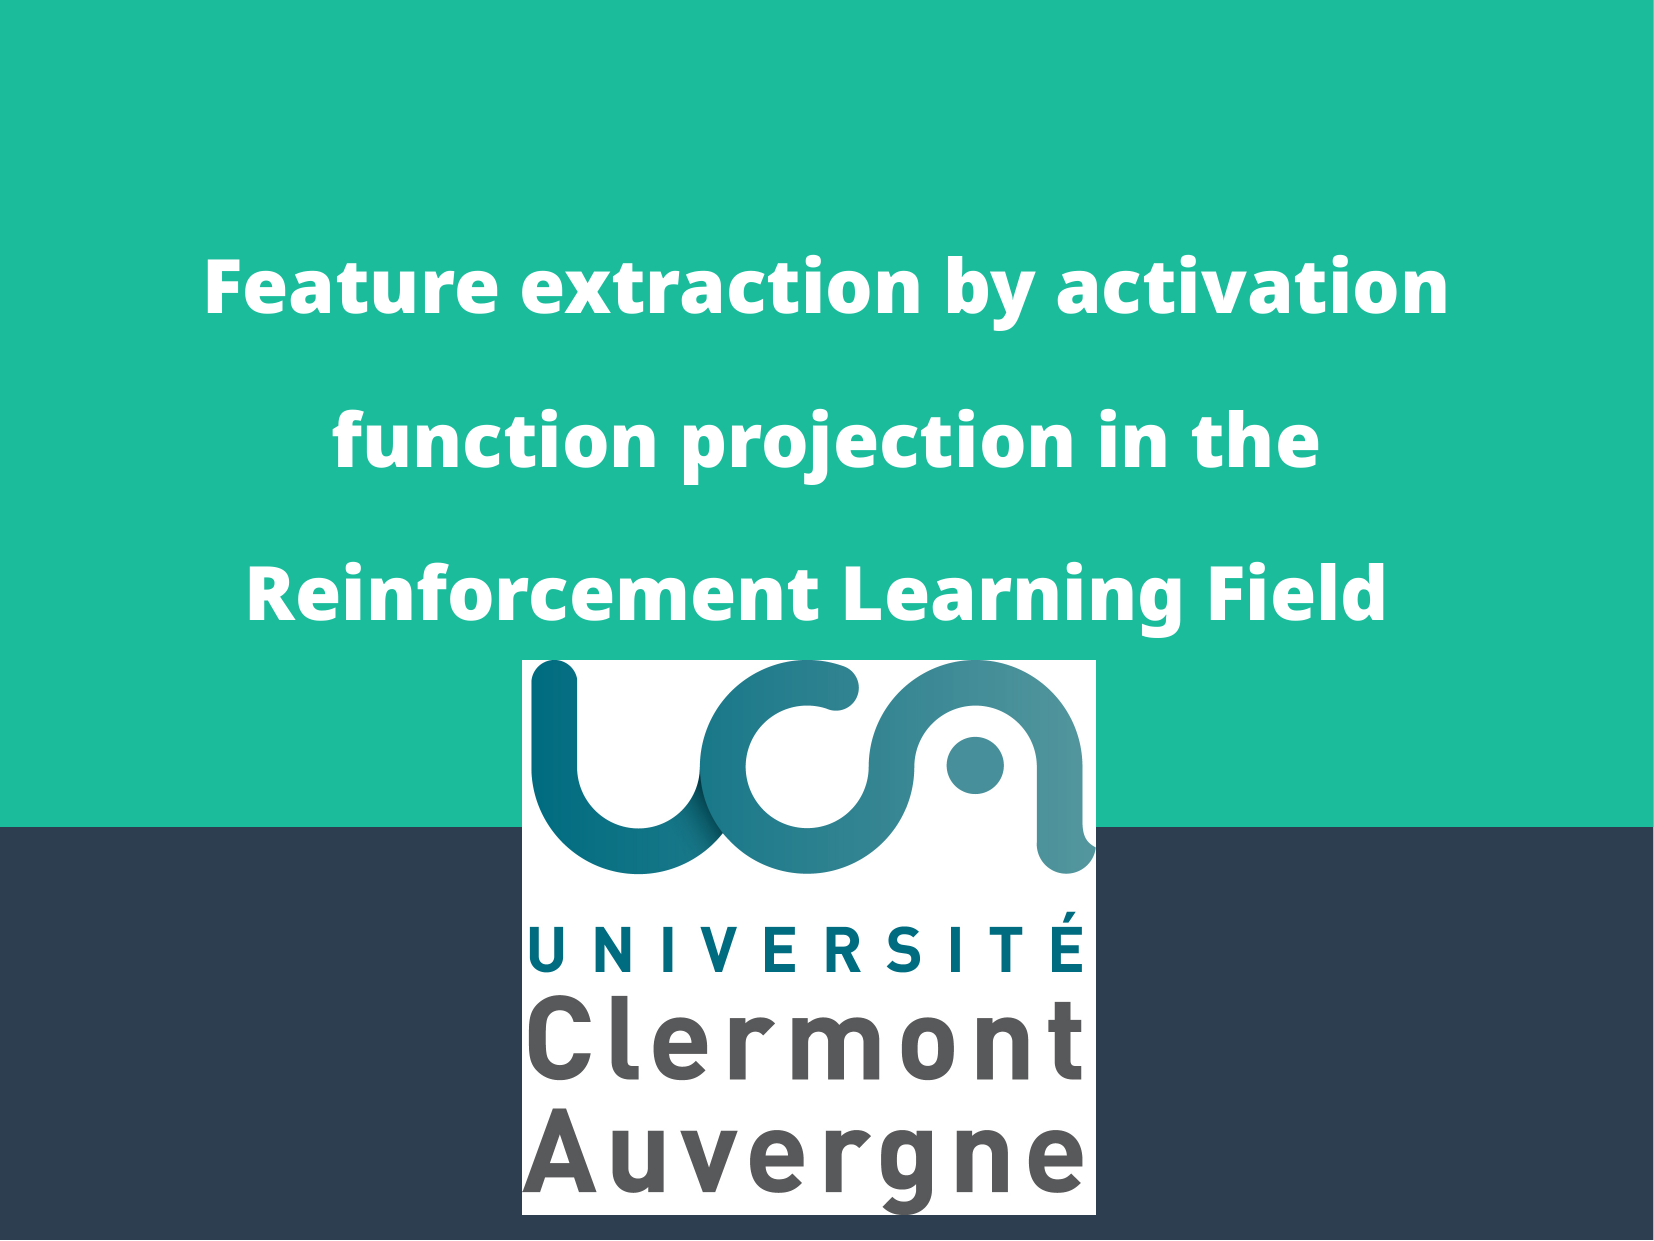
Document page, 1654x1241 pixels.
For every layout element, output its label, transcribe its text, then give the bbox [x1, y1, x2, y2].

title Feature extraction by activation function projection in the Reinforcement Learning Field [59, 0, 1595, 826]
picture [522, 660, 1096, 1216]
